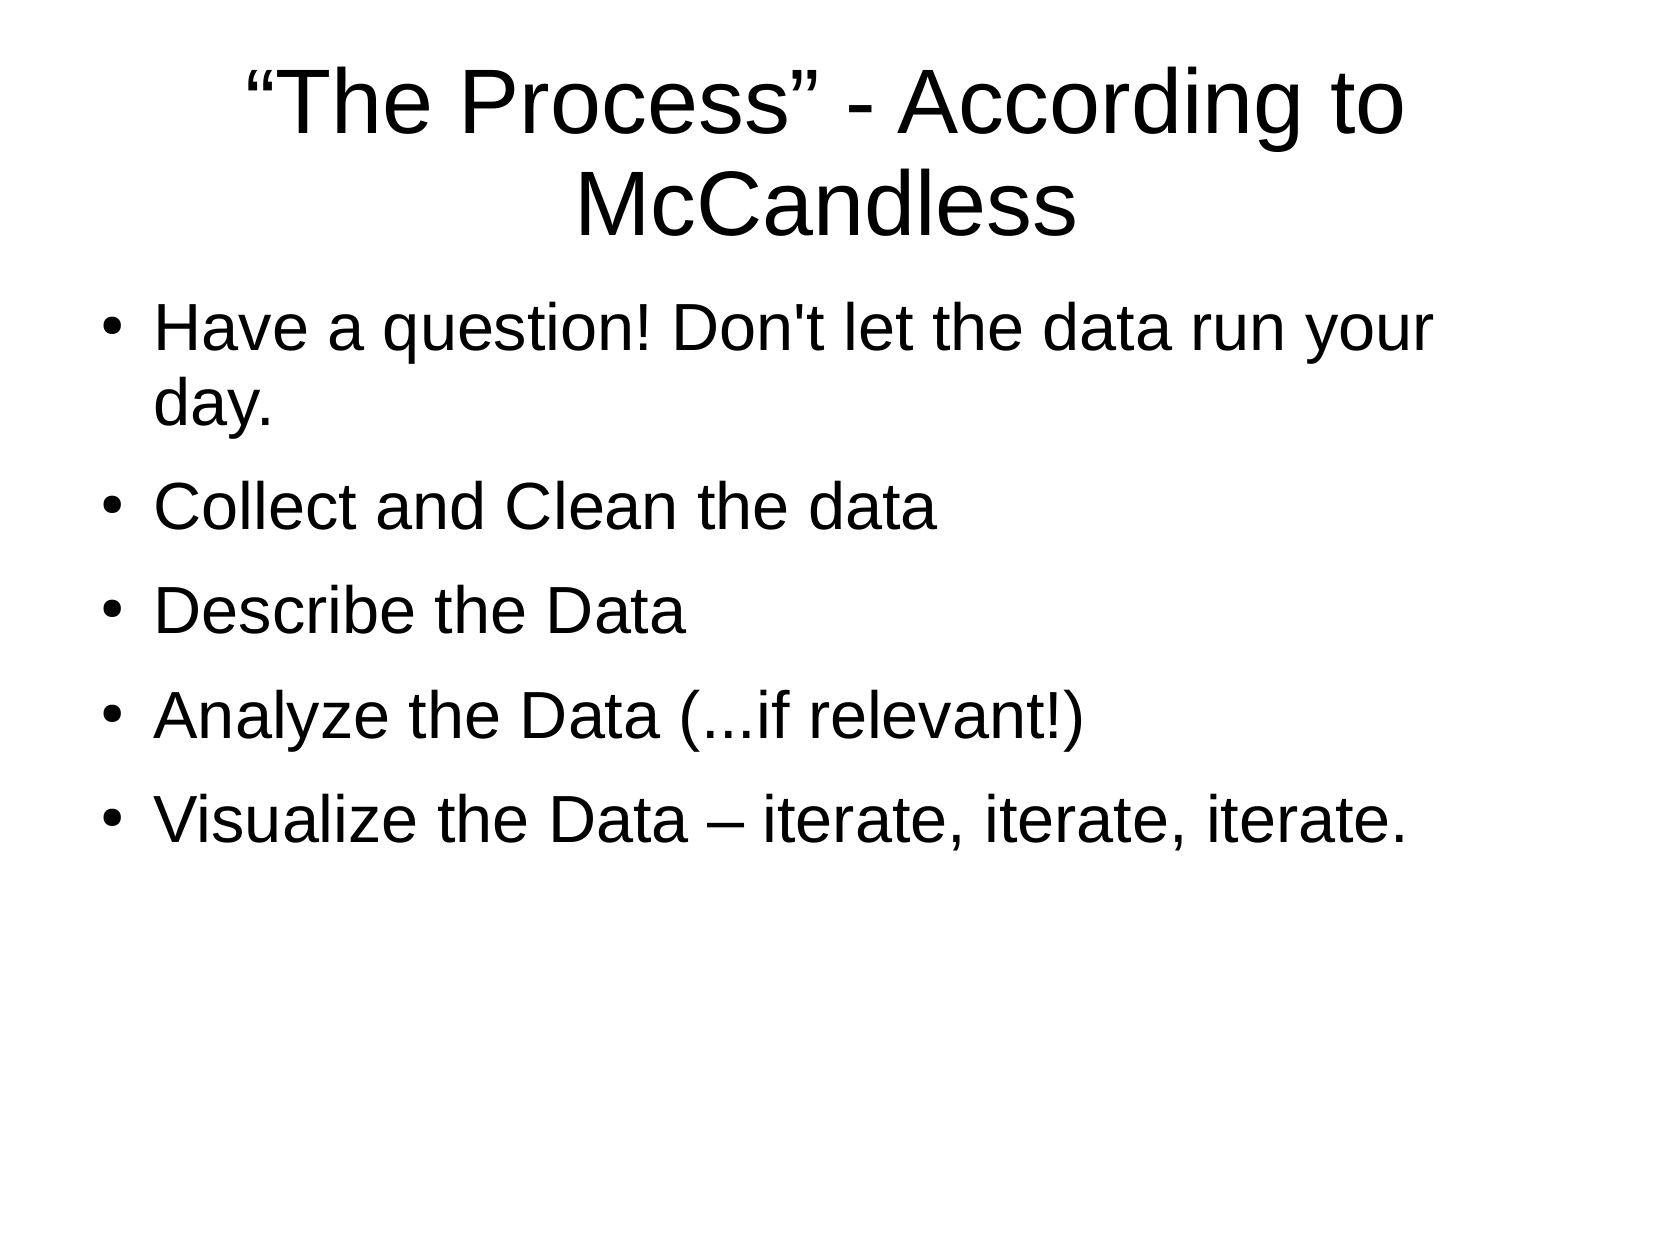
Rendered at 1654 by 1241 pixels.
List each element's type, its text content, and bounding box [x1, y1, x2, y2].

list Have a question! Don't let the data run your day. Collect and Clean the data Describe the Data Analyze the Data (...if relevant!) Visualize the Data – iterate, iterate, iterate. [82, 290, 1571, 1010]
title “The Process” - According to McCandless [82, 49, 1571, 257]
